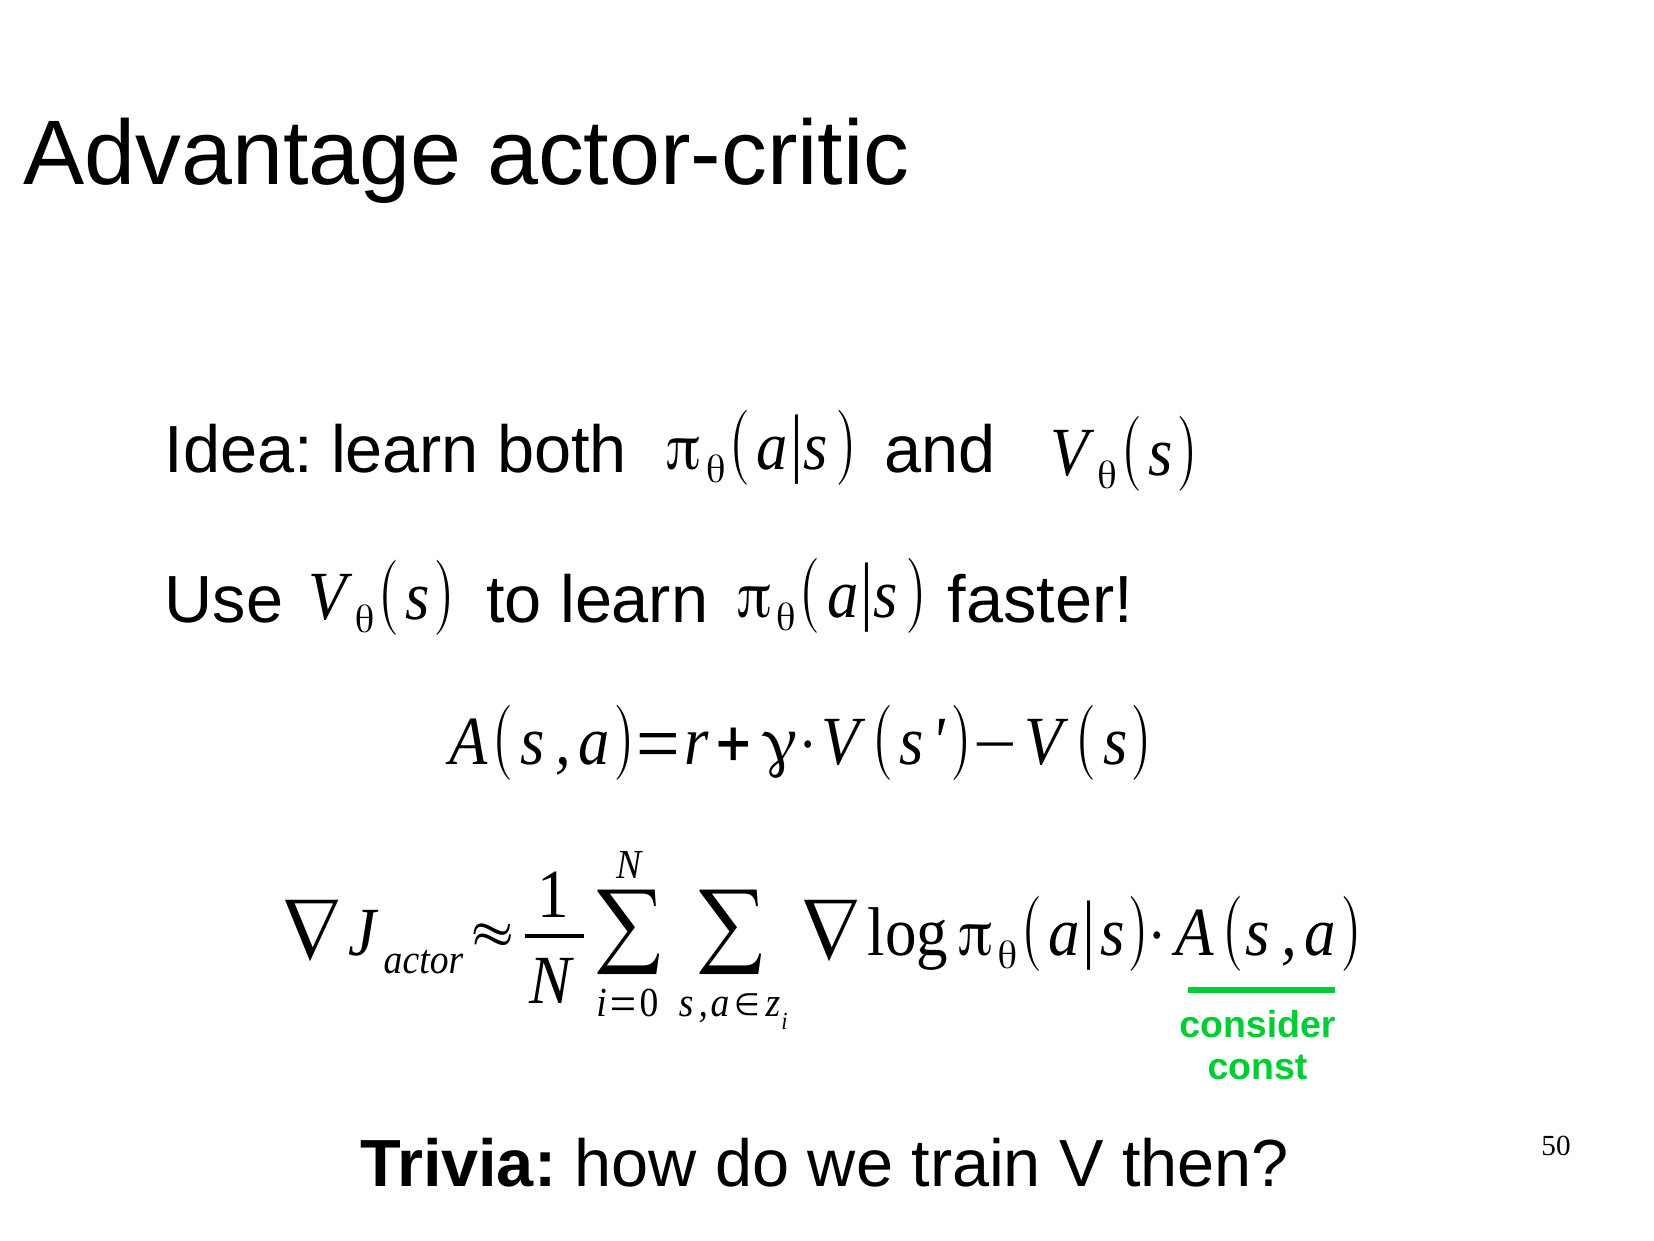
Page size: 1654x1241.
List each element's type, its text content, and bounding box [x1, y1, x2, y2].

text_box consider const [1164, 996, 1351, 1096]
chart [292, 555, 471, 639]
chart [426, 700, 1166, 783]
chart [1035, 410, 1214, 494]
text_box Trivia: how do we train V then? [345, 1118, 1549, 1241]
chart [721, 552, 941, 636]
chart [265, 839, 1377, 1035]
title Advantage actor-critic [23, 49, 1512, 257]
text_box Idea: learn both and Use to learn faster! [150, 405, 1546, 869]
chart [651, 405, 871, 488]
